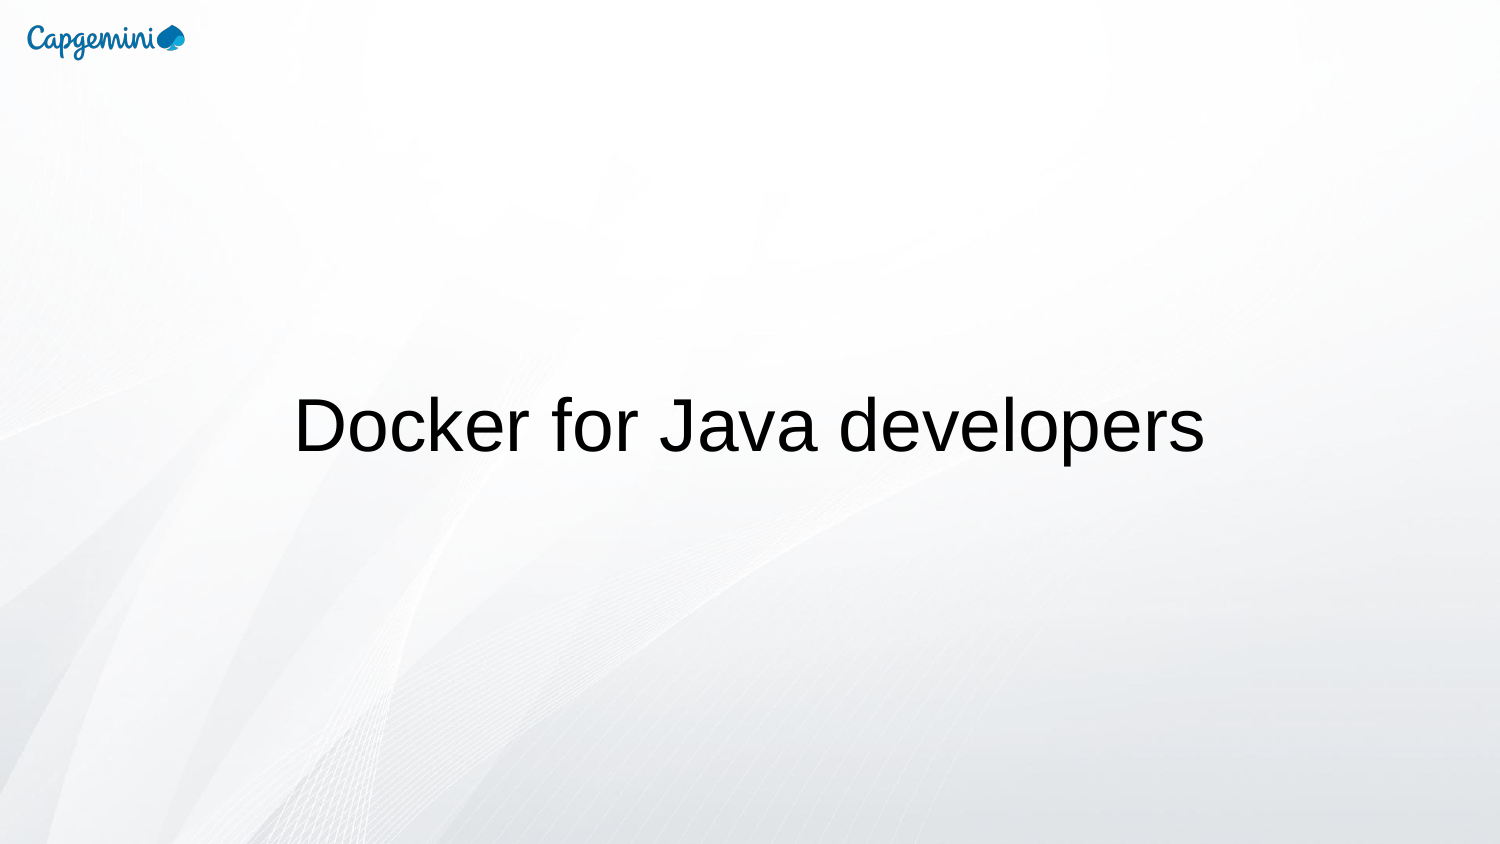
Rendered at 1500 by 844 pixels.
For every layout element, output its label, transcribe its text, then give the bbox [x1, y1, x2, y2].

picture [0, 0, 1500, 844]
title Docker for Java developers [51, 352, 1449, 491]
